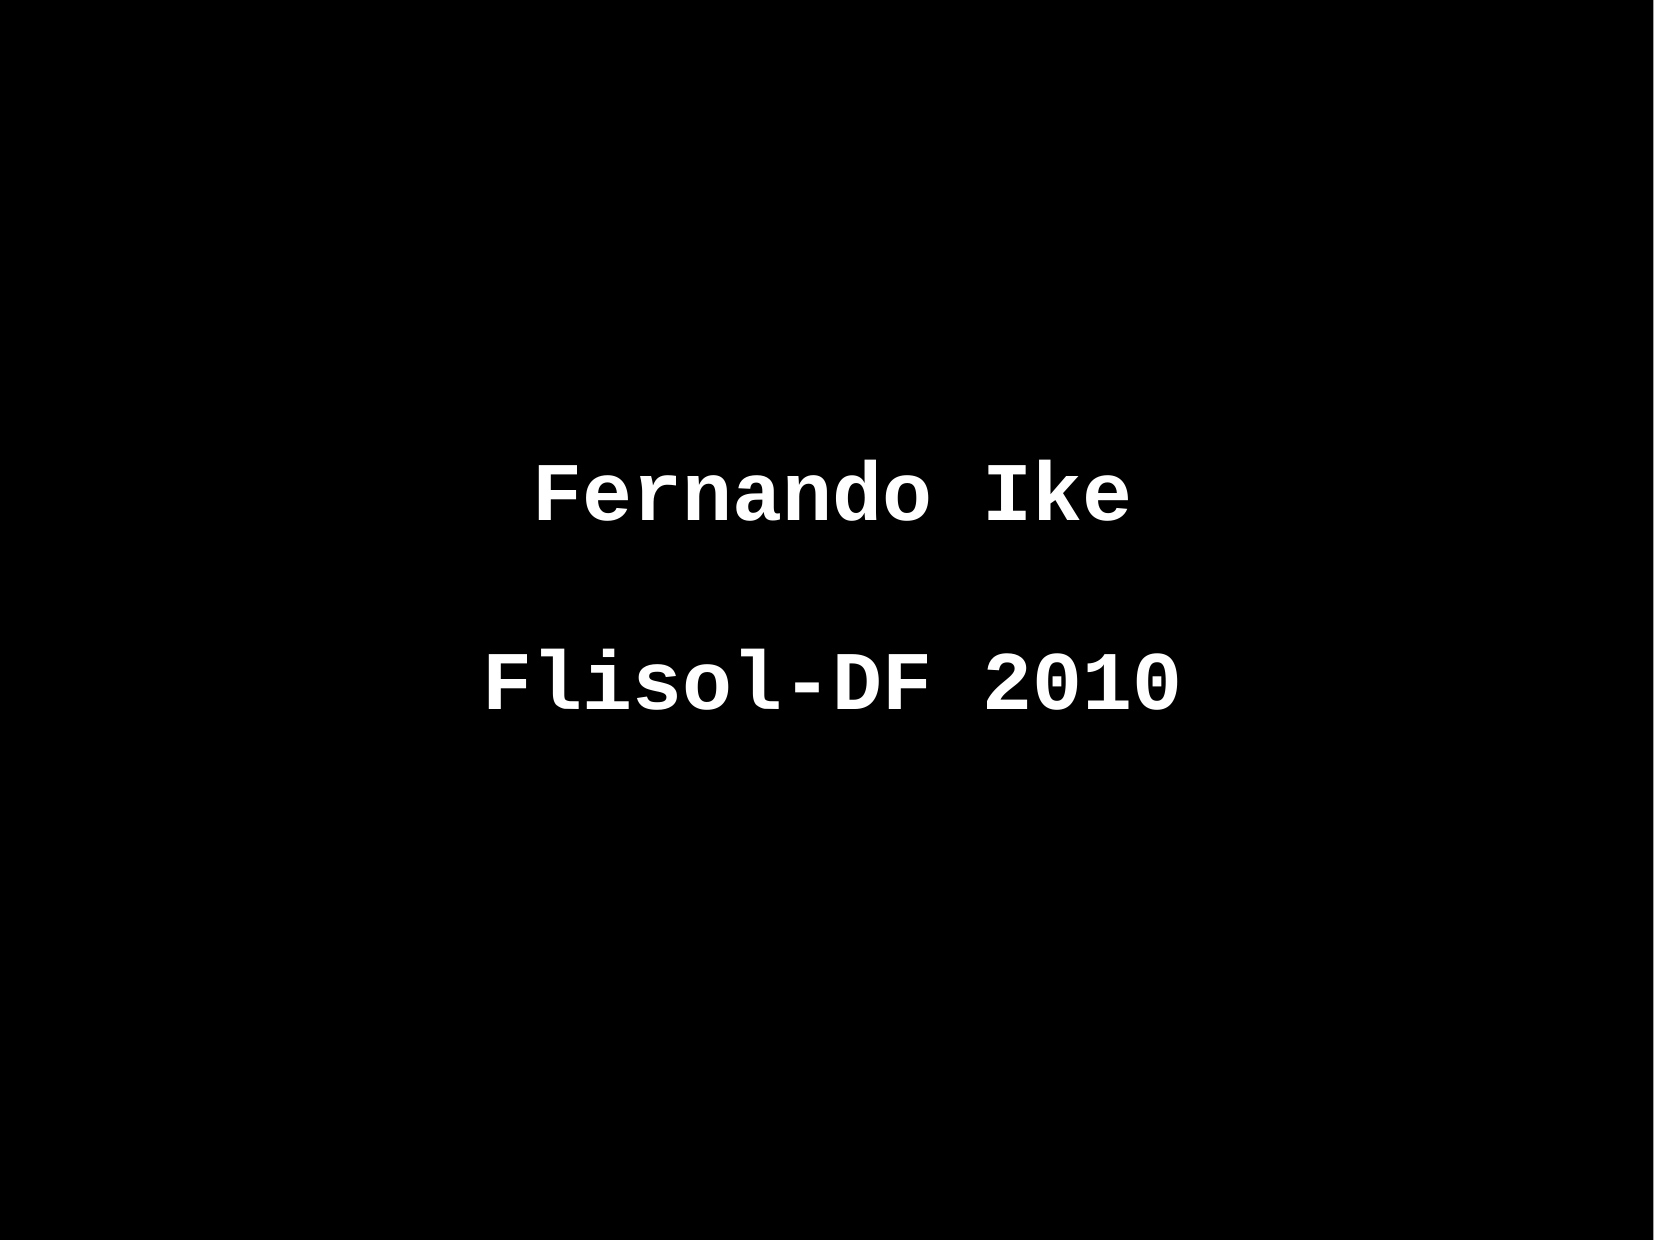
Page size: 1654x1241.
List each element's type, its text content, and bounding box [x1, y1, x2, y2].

subtitle Fernando Ike Flisol-DF 2010 [87, 190, 1577, 995]
